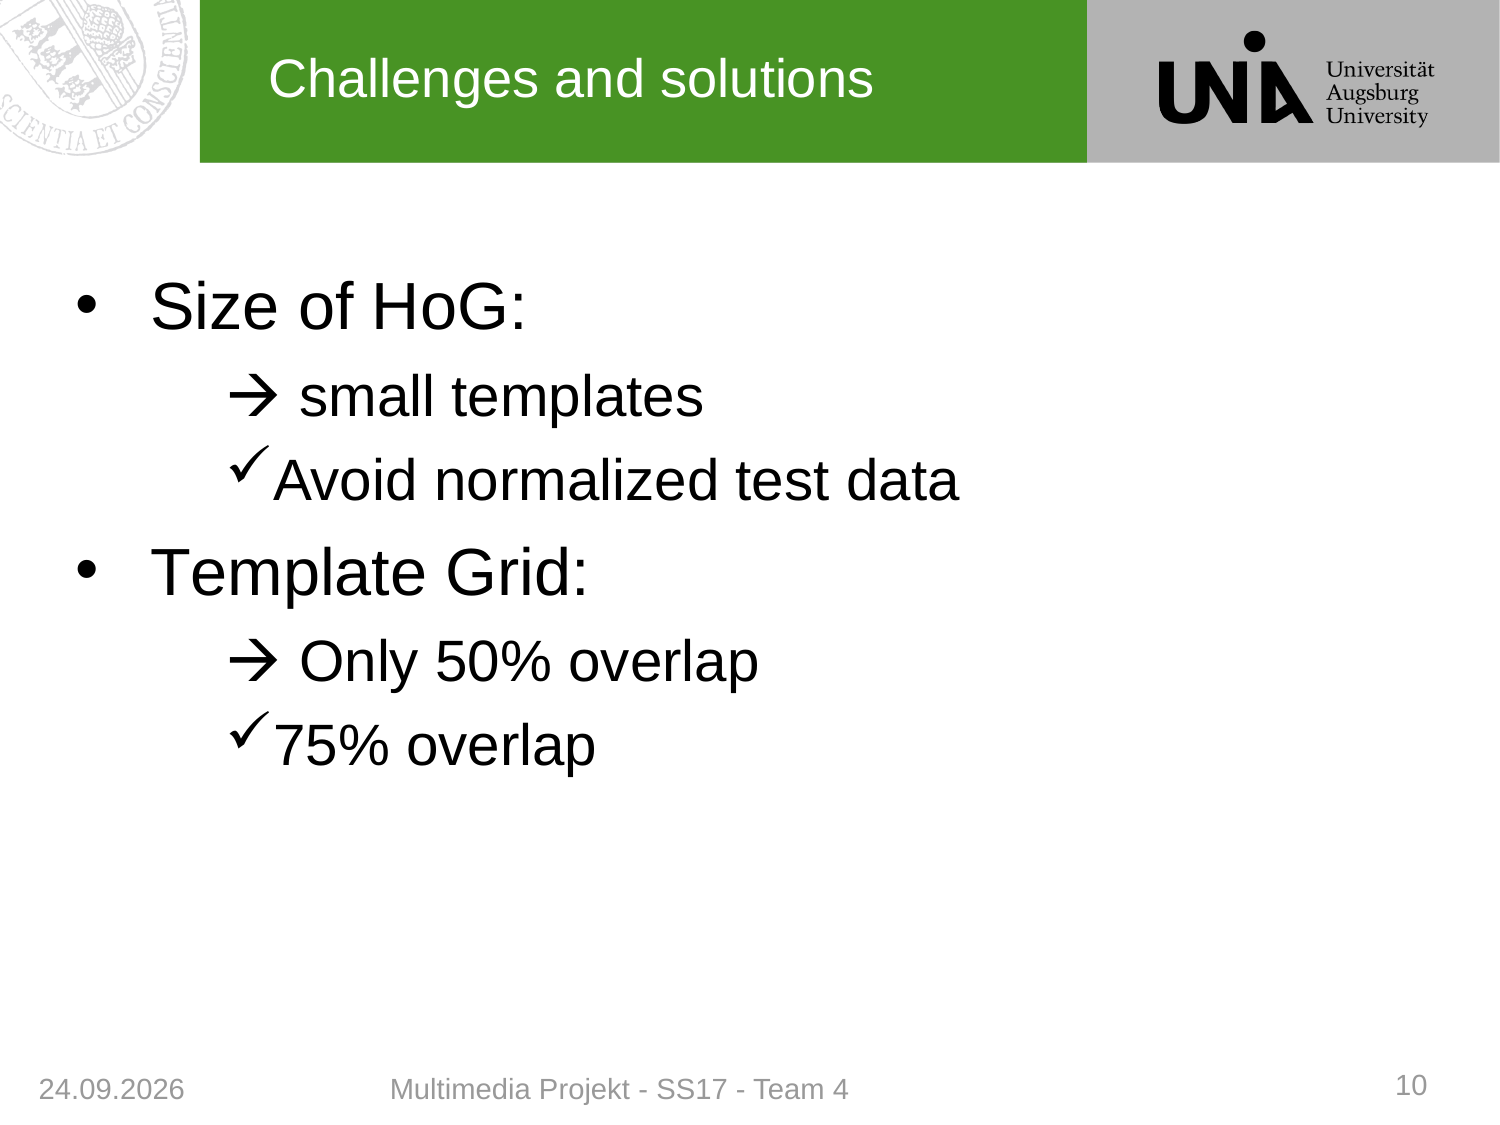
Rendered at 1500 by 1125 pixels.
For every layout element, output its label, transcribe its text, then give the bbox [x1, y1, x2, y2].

text_box [1346, 1058, 1477, 1110]
text_box 17.07.2017 [11, 1062, 213, 1115]
list Size of HoG:  small templates Avoid normalized test data Template Grid:  Only 50% overlap 75% overlap [75, 263, 1426, 1006]
title Challenges and solutions [199, 35, 1087, 163]
text_box Multimedia Projekt - SS17 - Team 4 [271, 1062, 969, 1115]
